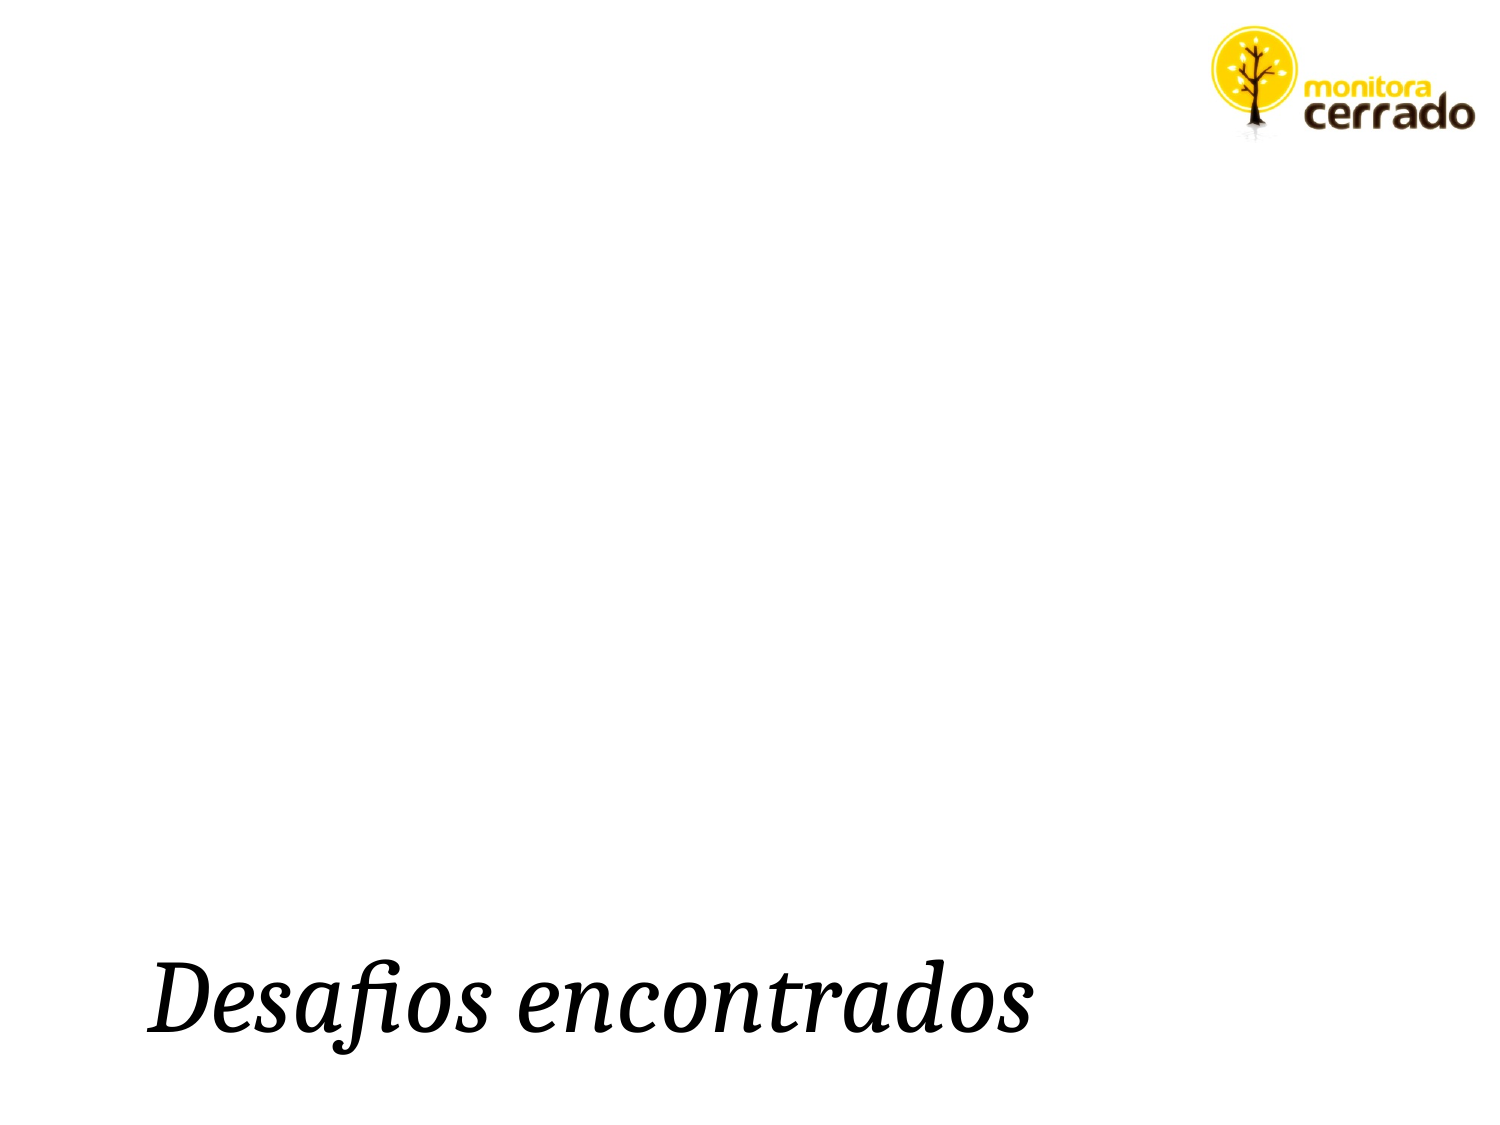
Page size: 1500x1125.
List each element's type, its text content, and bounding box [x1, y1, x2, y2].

picture [1208, 23, 1476, 143]
text_box Desafios encontrados [133, 921, 1051, 1061]
